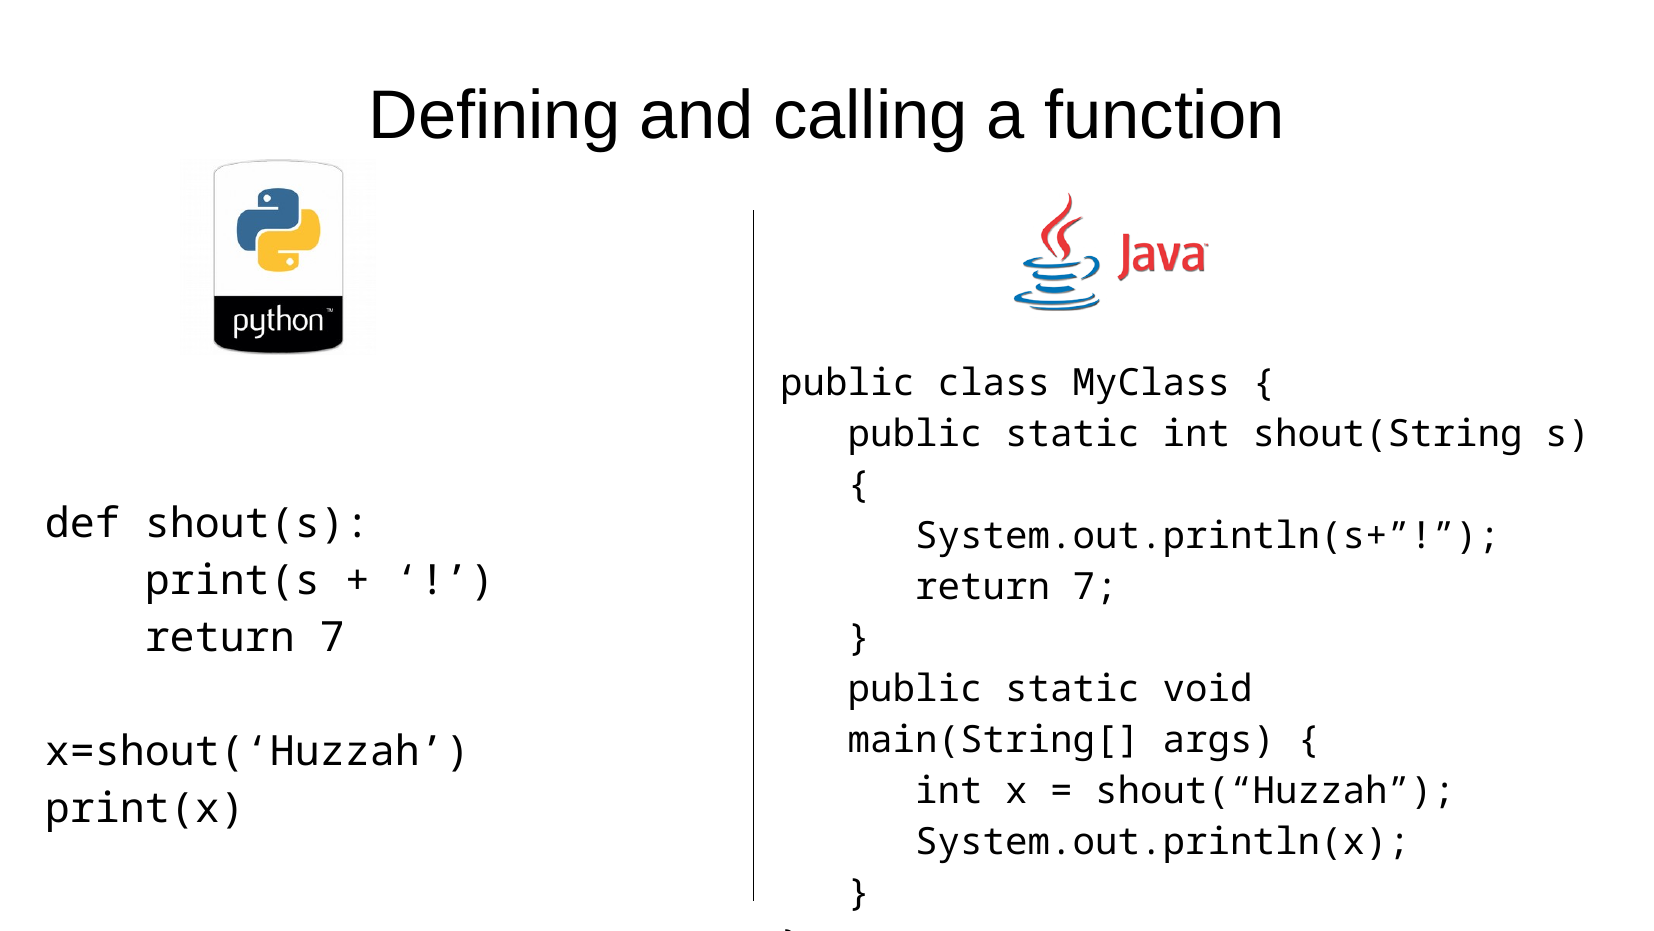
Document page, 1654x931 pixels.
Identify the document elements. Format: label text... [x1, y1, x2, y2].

text_box public class MyClass { public static int shout(String s) { System.out.println(s+”!”); return 7; } public static void main(String[] args) { int x = shout(“Huzzah”); System.out.println(x); } } [765, 348, 1654, 931]
text_box def shout(s): print(s + ‘!’) return 7 x=shout(‘Huzzah’) print(x) [30, 428, 753, 783]
picture [180, 159, 376, 356]
picture [1005, 181, 1216, 322]
title Defining and calling a function [82, 37, 1571, 193]
text_box def shout(s): print(s + ‘!’) return 7 x=shout(‘Huzzah’) print(x) [754, 428, 765, 783]
